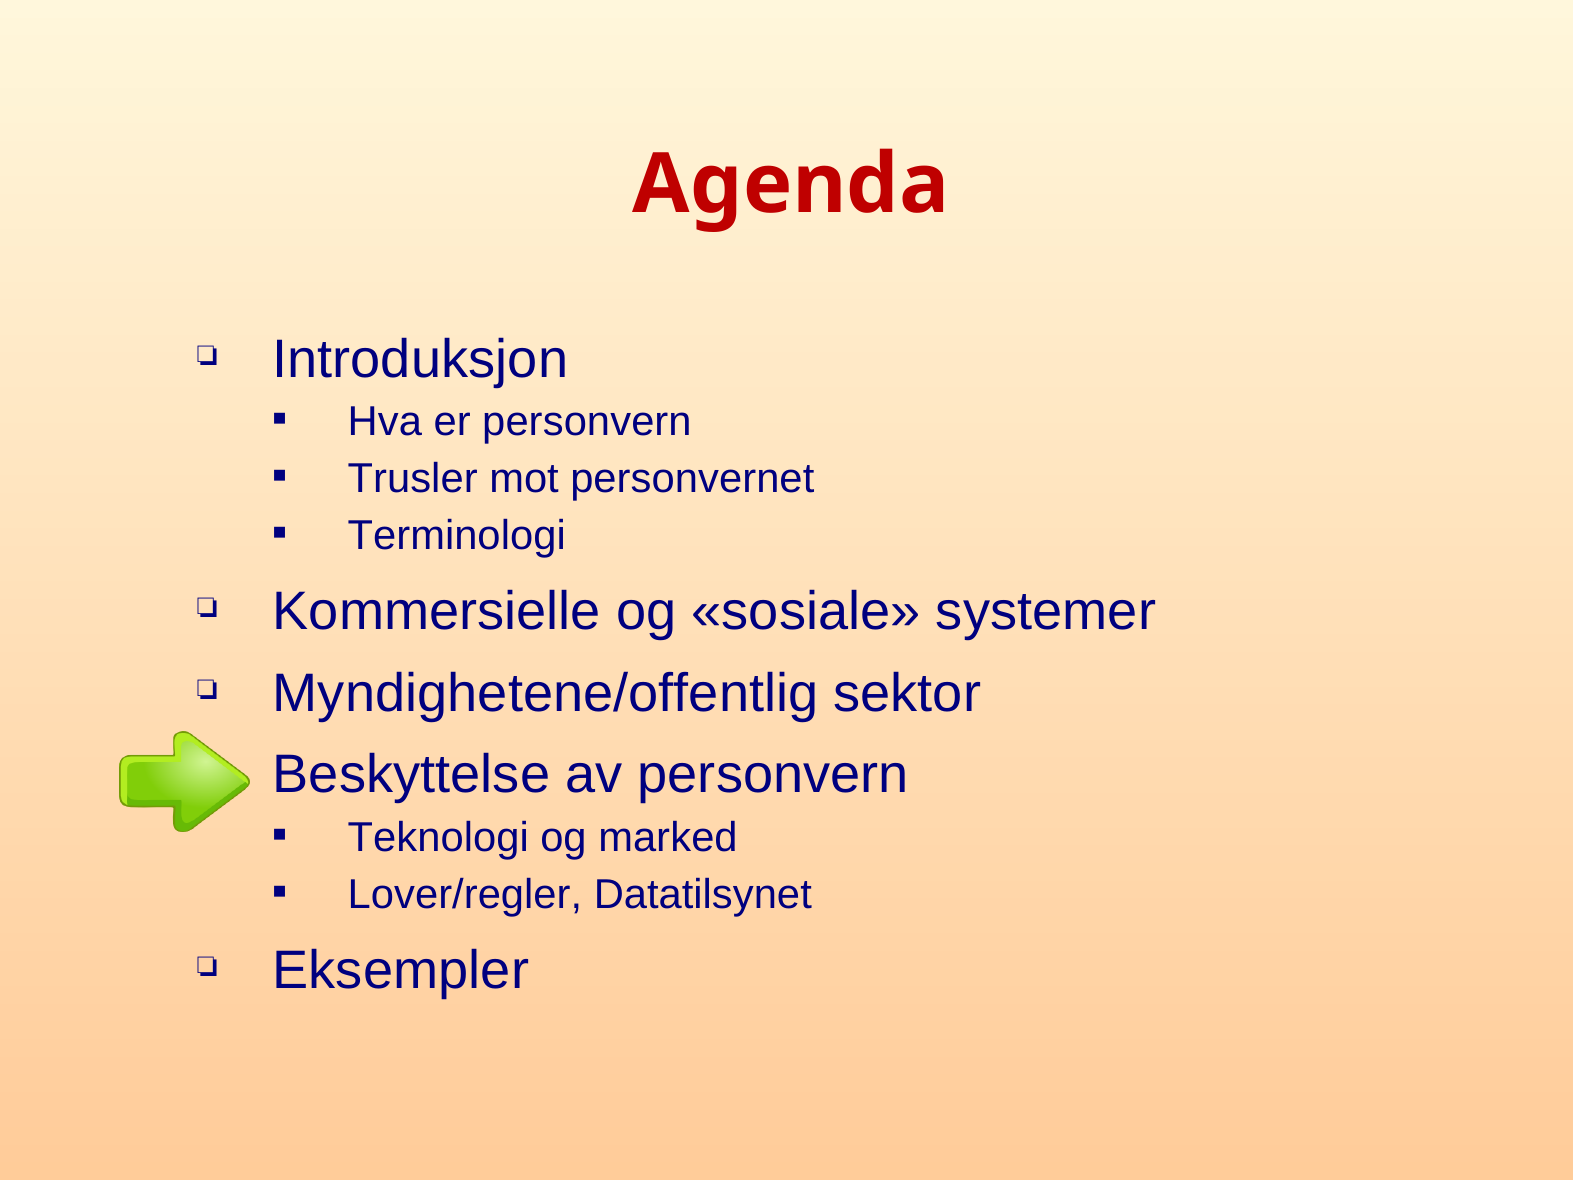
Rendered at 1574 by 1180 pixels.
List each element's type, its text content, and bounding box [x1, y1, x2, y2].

picture [119, 731, 250, 832]
list Introduksjon Hva er personvern Trusler mot personvernet Terminologi Kommersielle og «sosiale» systemer Myndighetene/offentlig sektor Beskyttelse av personvern Teknologi og marked Lover/regler, Datatilsynet Eksempler [197, 334, 1574, 1169]
title Agenda [39, 54, 1543, 309]
